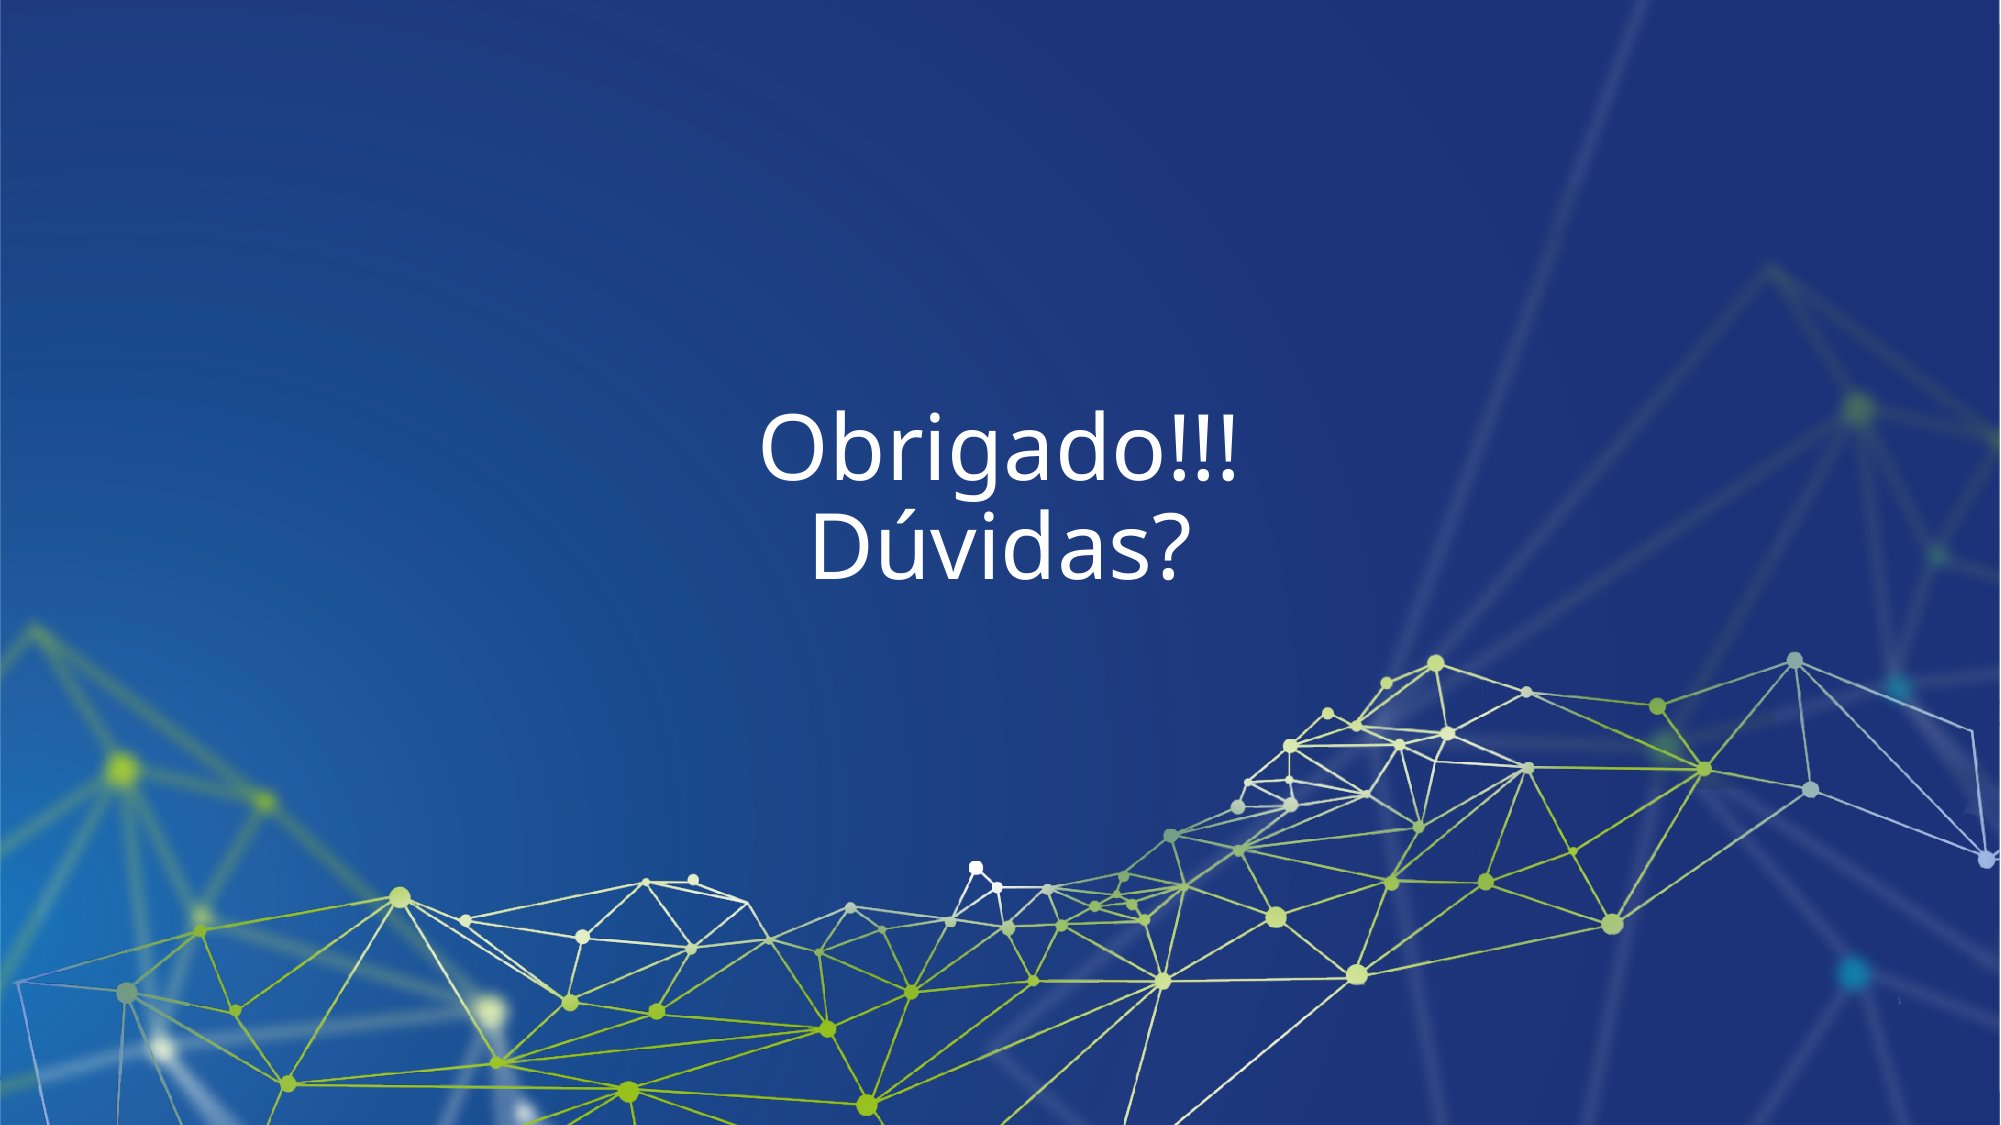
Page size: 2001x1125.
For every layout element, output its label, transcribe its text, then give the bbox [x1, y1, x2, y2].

picture [0, 0, 2001, 1125]
text_box Obrigado!!! Dúvidas? [137, 391, 1863, 609]
